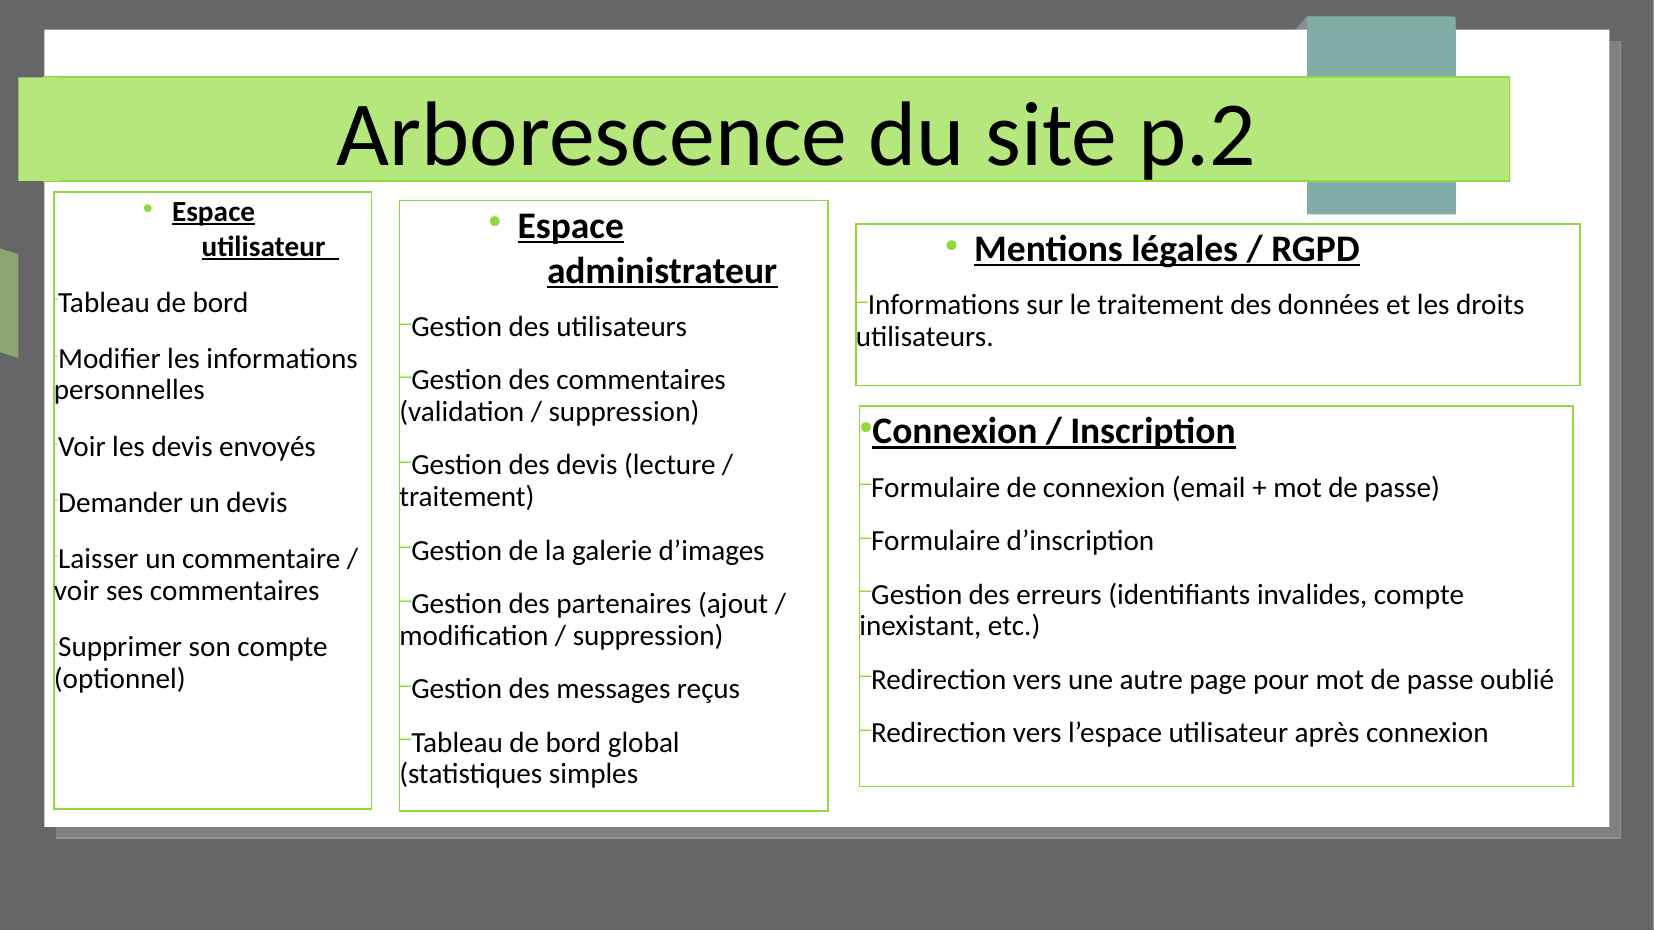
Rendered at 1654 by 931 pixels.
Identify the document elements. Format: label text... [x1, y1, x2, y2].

list Connexion / Inscription Formulaire de connexion (email + mot de passe) Formulaire d’inscription Gestion des erreurs (identifiants invalides, compte inexistant, etc.) Redirection vers une autre page pour mot de passe oublié Redirection vers l’espace utilisateur après connexion [859, 406, 1573, 787]
list Mentions légales / RGPD Informations sur le traitement des données et les droits utilisateurs. [855, 223, 1580, 386]
list Espace utilisateur Tableau de bord Modifier les informations personnelles Voir les devis envoyés Demander un devis Laisser un commentaire / voir ses commentaires Supprimer son compte (optionnel) [53, 191, 372, 810]
list Espace administrateur Gestion des utilisateurs Gestion des commentaires (validation / suppression) Gestion des devis (lecture / traitement) Gestion de la galerie d’images Gestion des partenaires (ajout / modification / suppression) Gestion des messages reçus Tableau de bord global (statistiques simples [399, 200, 829, 811]
title Arborescence du site p.2 [88, 73, 1506, 178]
